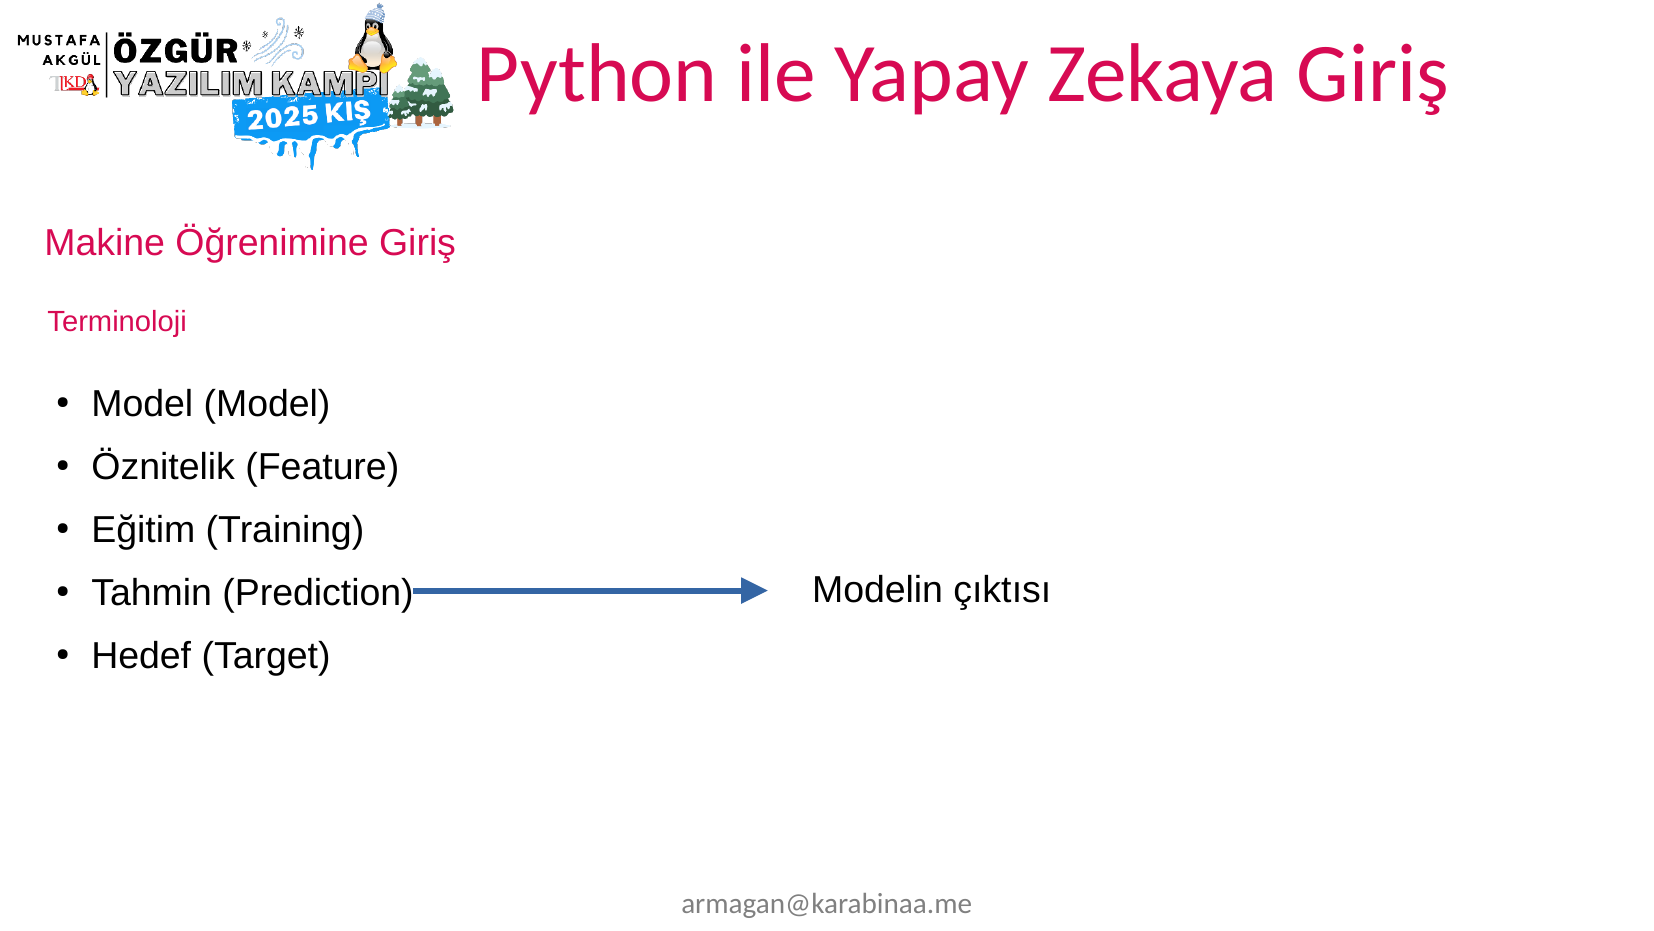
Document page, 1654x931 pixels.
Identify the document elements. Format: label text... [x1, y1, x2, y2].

text_box Modelin çıktısı [797, 561, 1477, 621]
text_box Python ile Yapay Zekaya Giriş [462, 10, 1654, 126]
text_box Model (Model) Öznitelik (Feature) Eğitim (Training) Tahmin (Prediction) Hedef (Target) [41, 354, 514, 726]
picture [0, 0, 463, 177]
text_box armagan@karabinaa.me [0, 877, 1654, 928]
text_box Makine Öğrenimine Giriş [29, 213, 854, 271]
text_box Terminoloji [32, 297, 857, 355]
